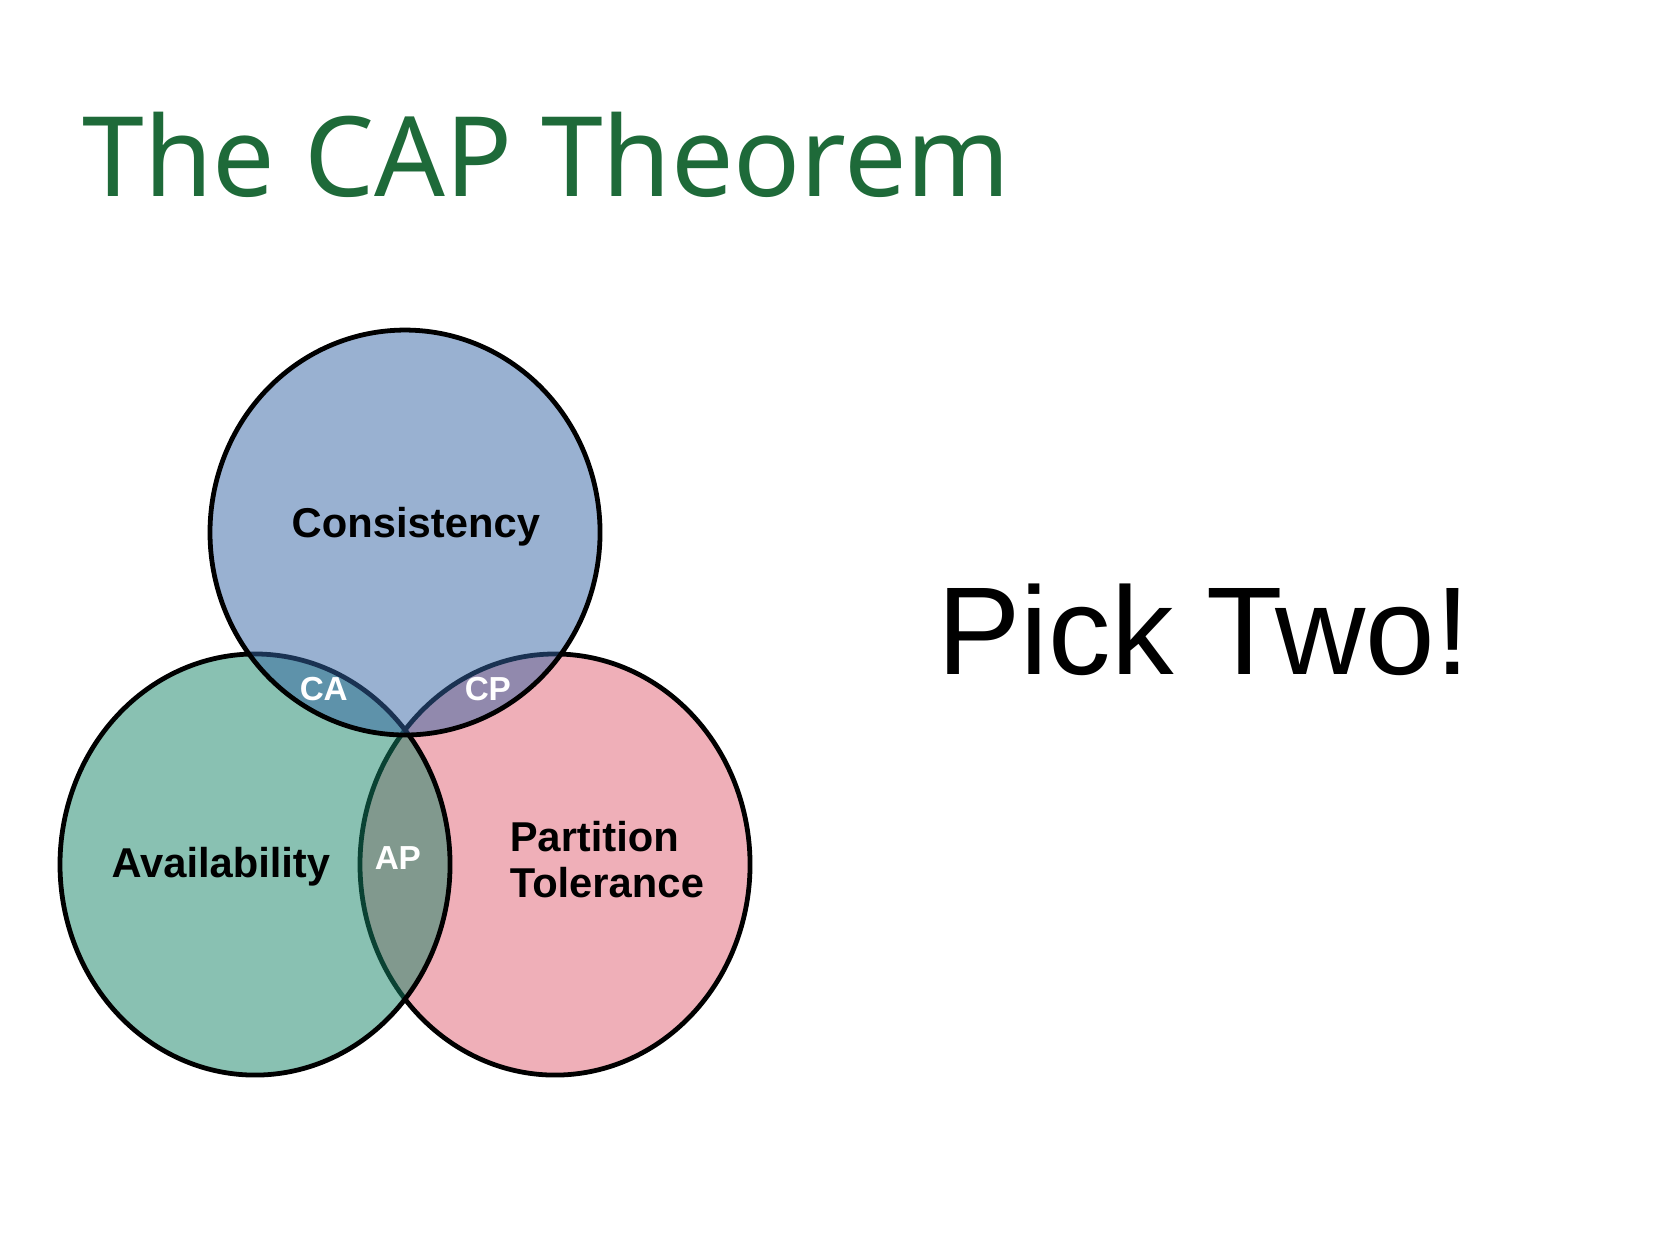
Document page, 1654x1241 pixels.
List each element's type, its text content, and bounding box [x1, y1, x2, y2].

text_box [60, 330, 751, 1076]
text_box AP [360, 832, 436, 889]
text_box CA [285, 662, 363, 719]
text_box Partition Tolerance [495, 806, 719, 923]
text_box Availability [96, 832, 346, 899]
text_box Consistency [276, 491, 556, 559]
title The CAP Theorem [82, 49, 1571, 257]
text_box CP [450, 662, 526, 719]
text_box Pick Two! [922, 553, 1486, 760]
